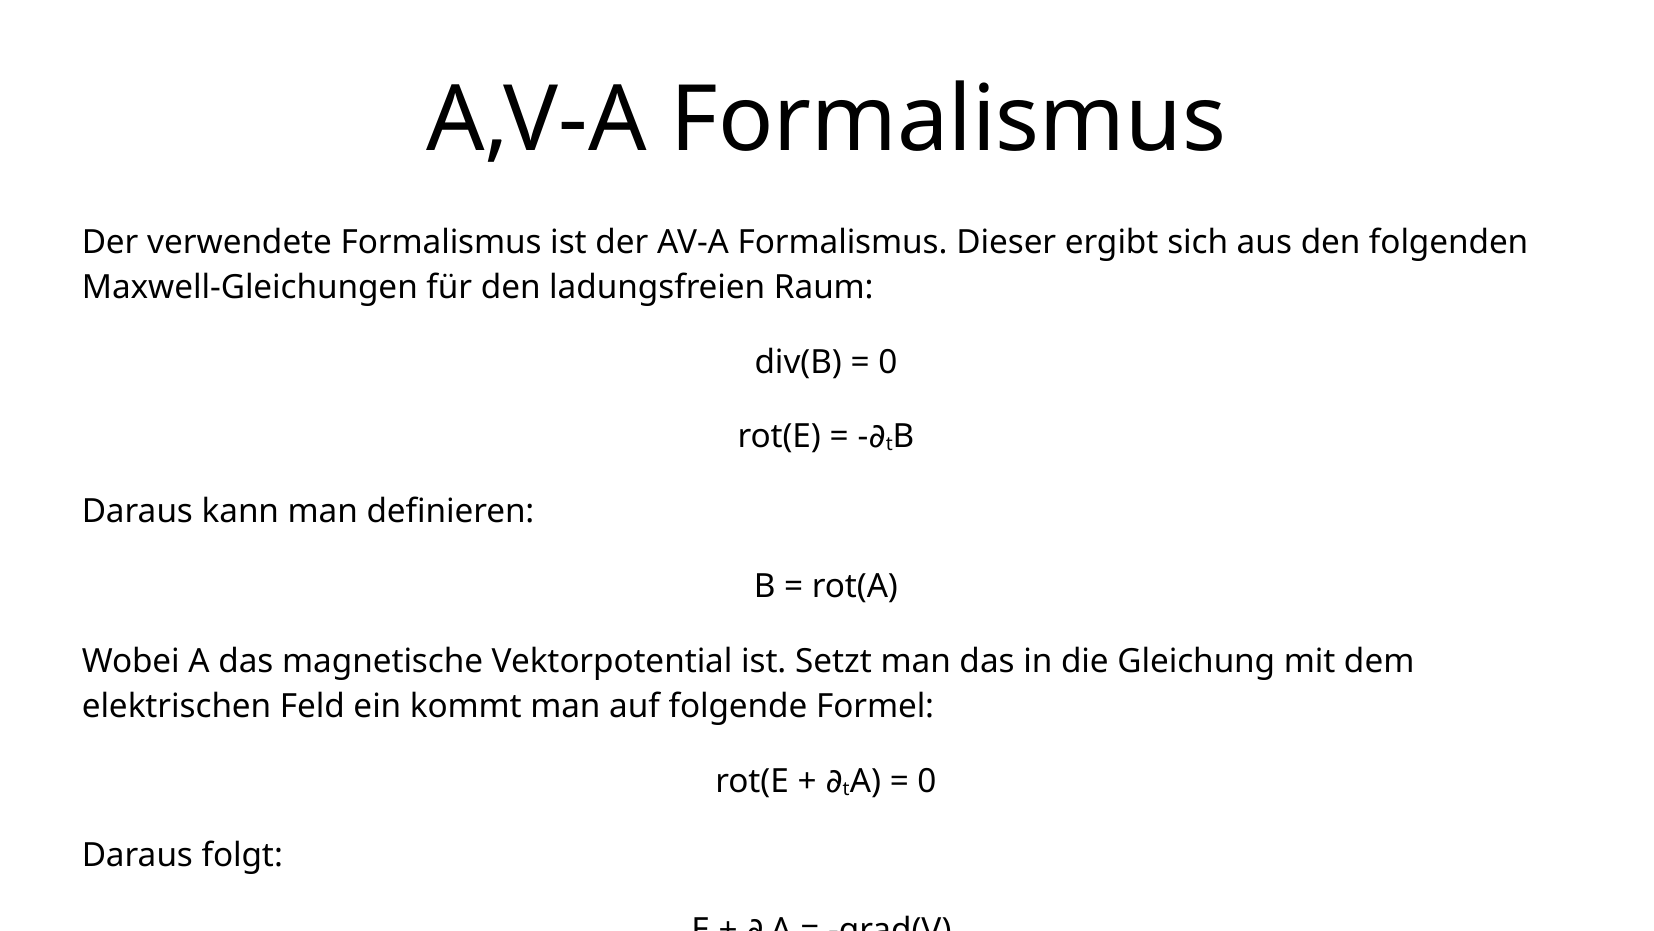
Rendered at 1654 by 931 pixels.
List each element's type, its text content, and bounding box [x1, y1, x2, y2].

list Der verwendete Formalismus ist der AV-A Formalismus. Dieser ergibt sich aus den folgenden Maxwell-Gleichungen für den ladungsfreien Raum: div(B) = 0 rot(E) = -∂tB Daraus kann man definieren: B = rot(A) Wobei A das magnetische Vektorpotential ist. Setzt man das in die Gleichung mit dem elektrischen Feld ein kommt man auf folgende Formel: rot(E + ∂tA) = 0 Daraus folgt: E + ∂tA = -grad(V) [81, 217, 1571, 931]
title A,V-A Formalismus [82, 37, 1571, 193]
